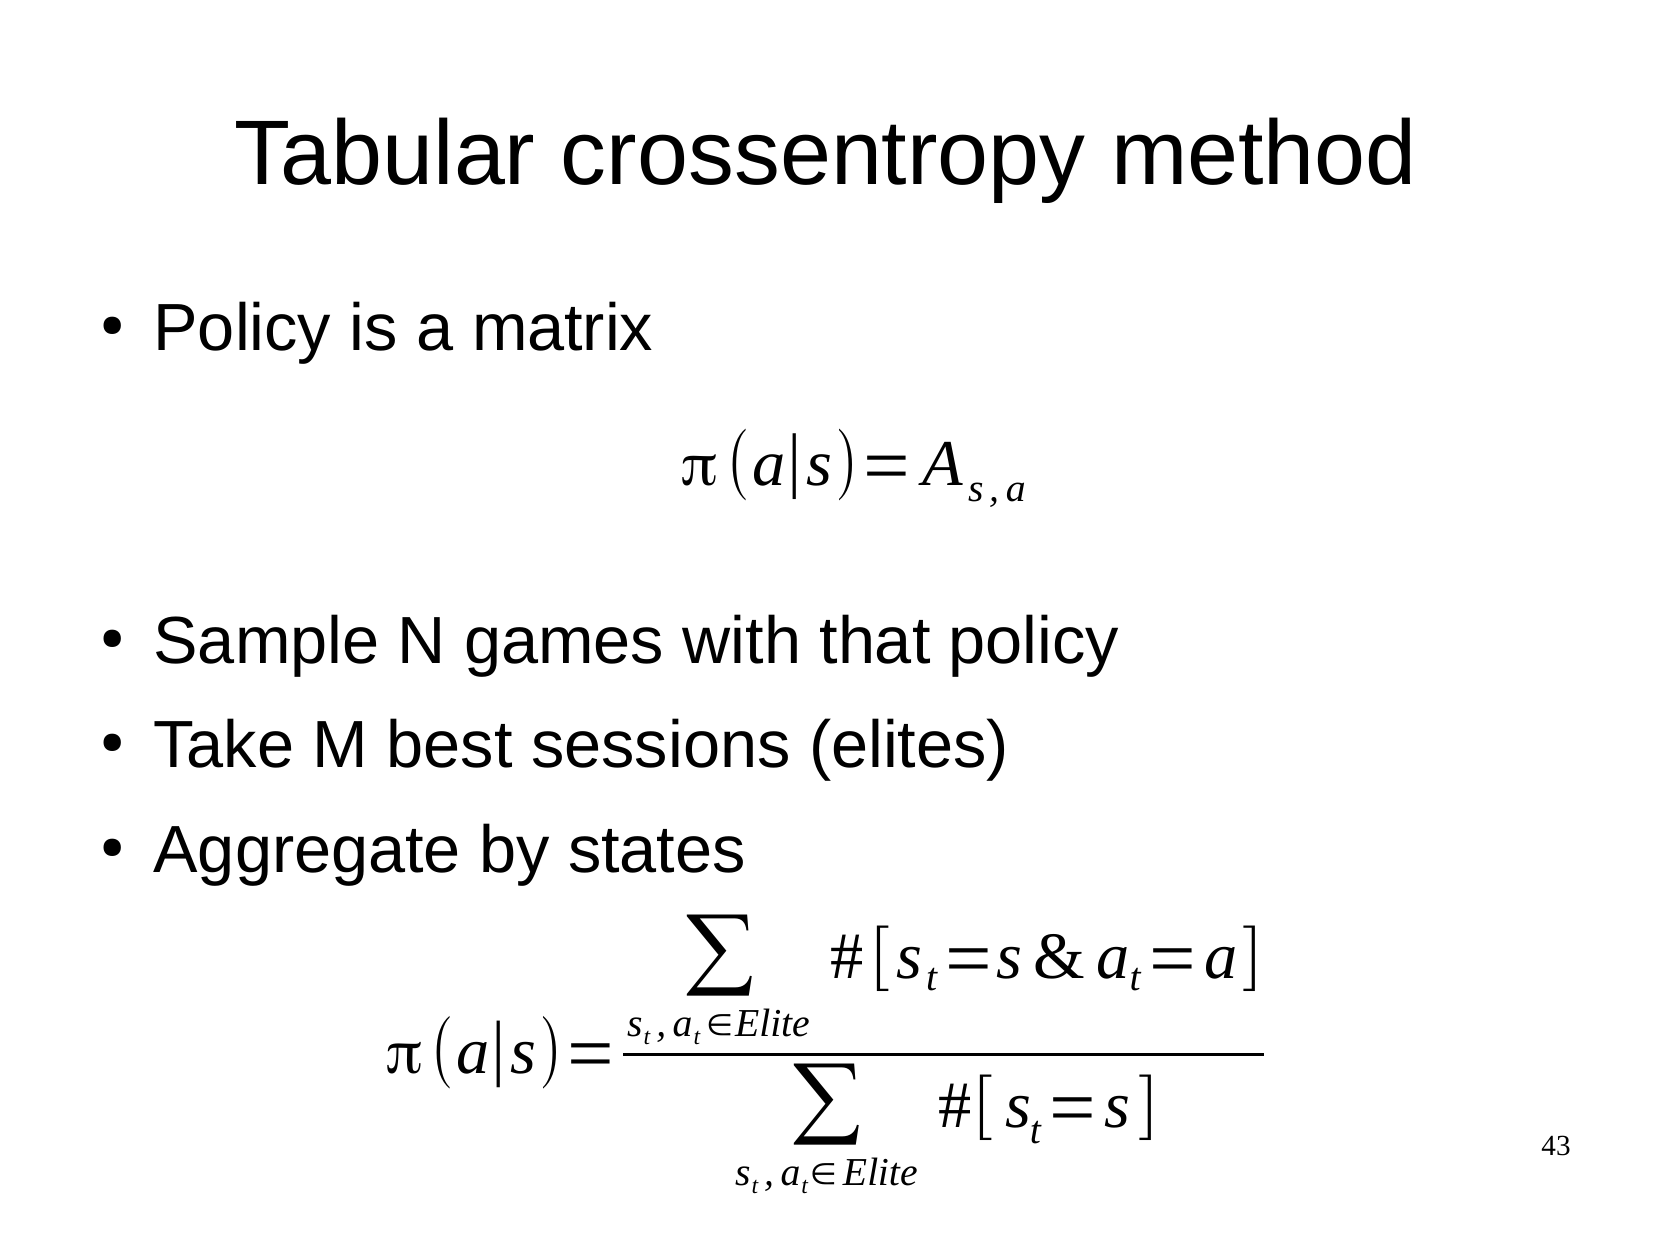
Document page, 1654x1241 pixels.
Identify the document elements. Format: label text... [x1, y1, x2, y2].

list Policy is a matrix Sample N games with that policy Take M best sessions (elites) Aggregate by states [82, 290, 1571, 1010]
chart [664, 423, 1041, 509]
title Tabular crossentropy method [82, 49, 1571, 257]
chart [369, 907, 1283, 1200]
